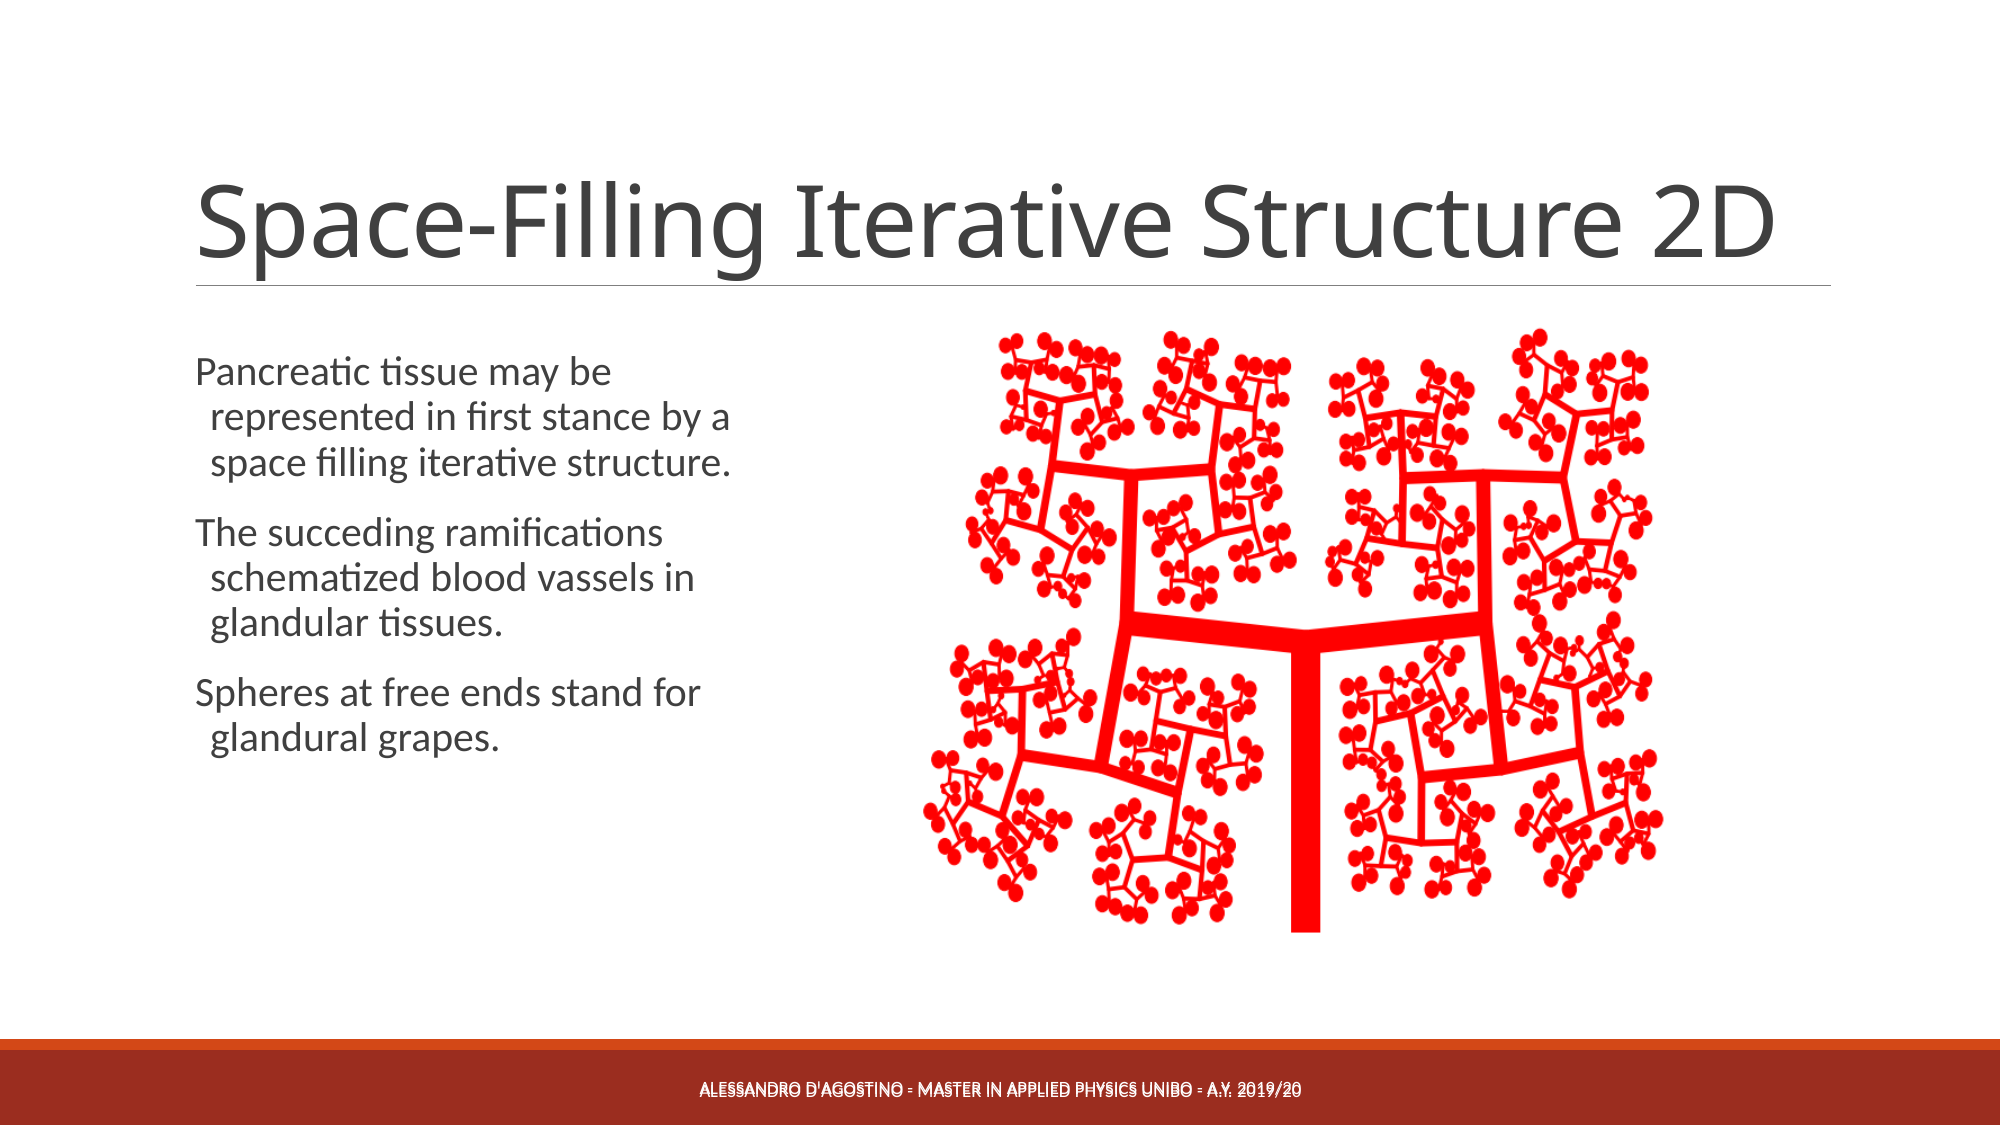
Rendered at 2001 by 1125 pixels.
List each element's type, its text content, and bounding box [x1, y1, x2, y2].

text_box Alessandro d'Agostino - Master in Applied Physics UniBo - a.y. 2019/20 [604, 1059, 1396, 1120]
picture [904, 314, 1696, 951]
title Space-Filling Iterative Structure 2D [180, 47, 1831, 286]
list Pancreatic tissue may be represented in first stance by a space filling iterative structure. The succeding ramifications schematized blood vassels in glandular tissues. Spheres at free ends stand for glandural grapes. [180, 342, 747, 1003]
